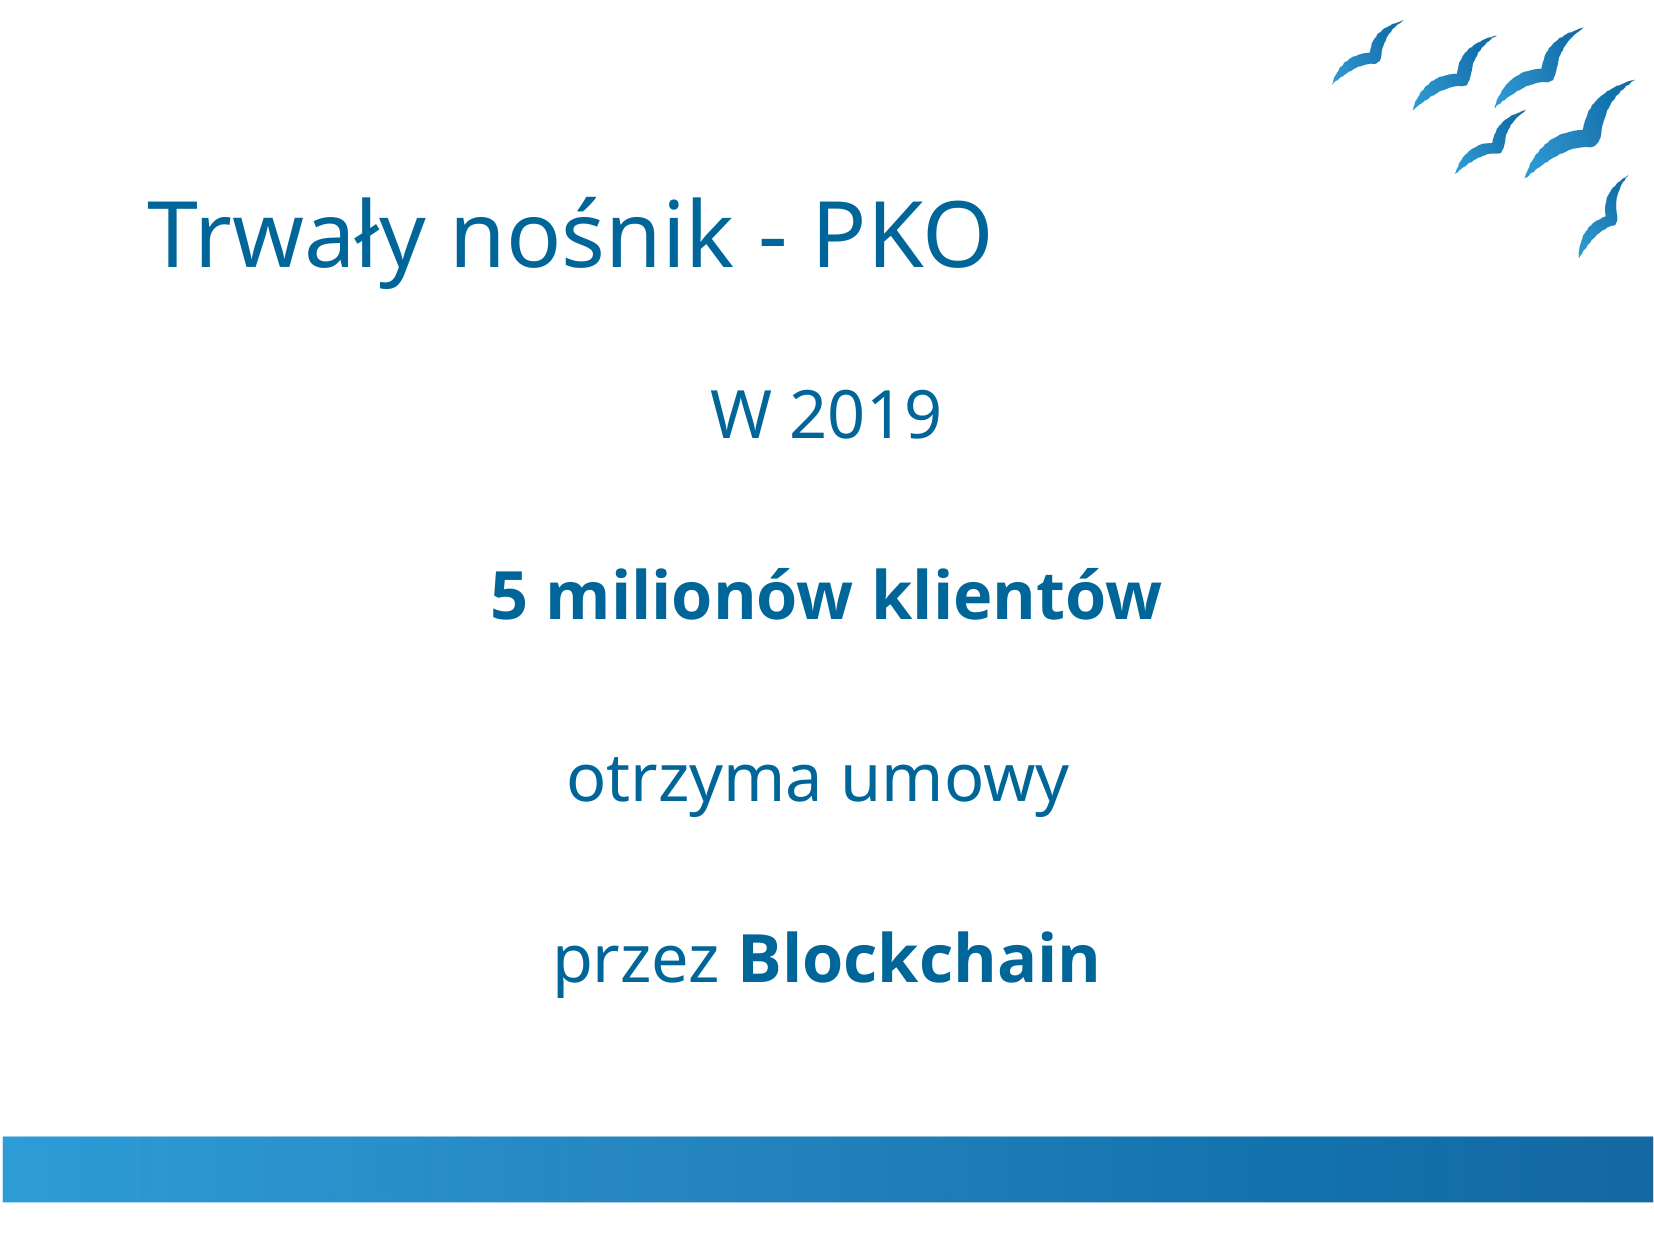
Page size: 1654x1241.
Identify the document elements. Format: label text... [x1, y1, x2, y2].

subtitle W 2019 5 milionów klientów otrzyma umowy przez Blockchain [147, 324, 1506, 1045]
picture [0, 0, 1654, 1241]
title Trwały nośnik - PKO [147, 177, 1506, 287]
